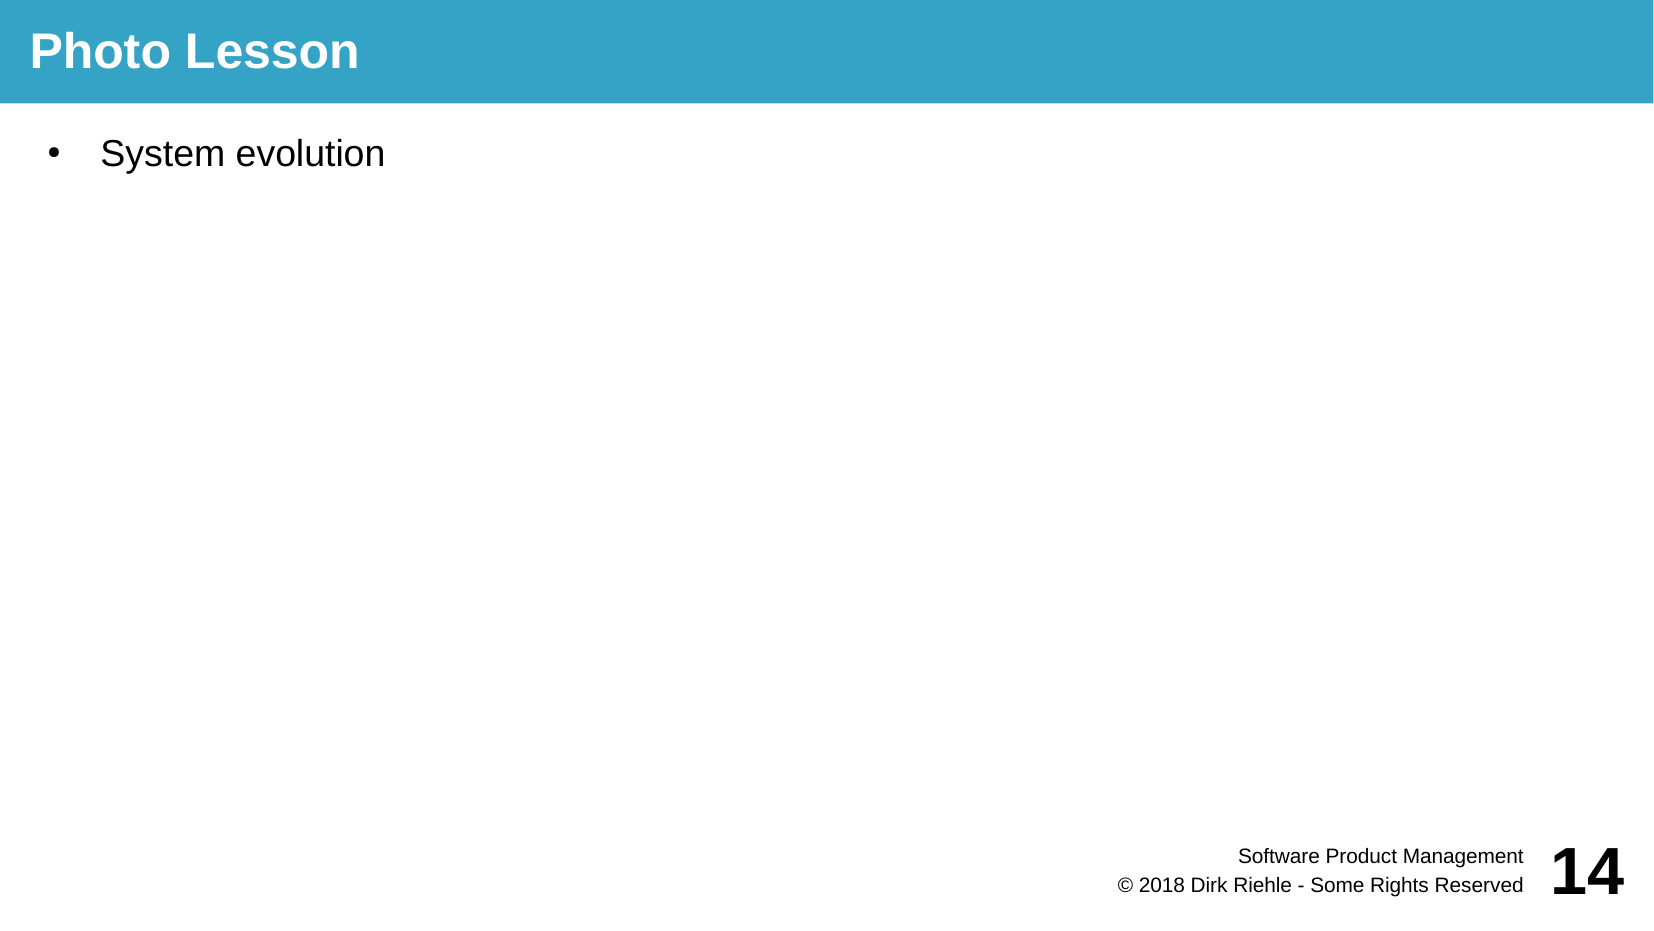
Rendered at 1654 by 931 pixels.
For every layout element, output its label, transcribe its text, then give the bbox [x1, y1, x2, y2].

title Photo Lesson [0, 0, 1654, 104]
list System evolution [29, 132, 1625, 813]
